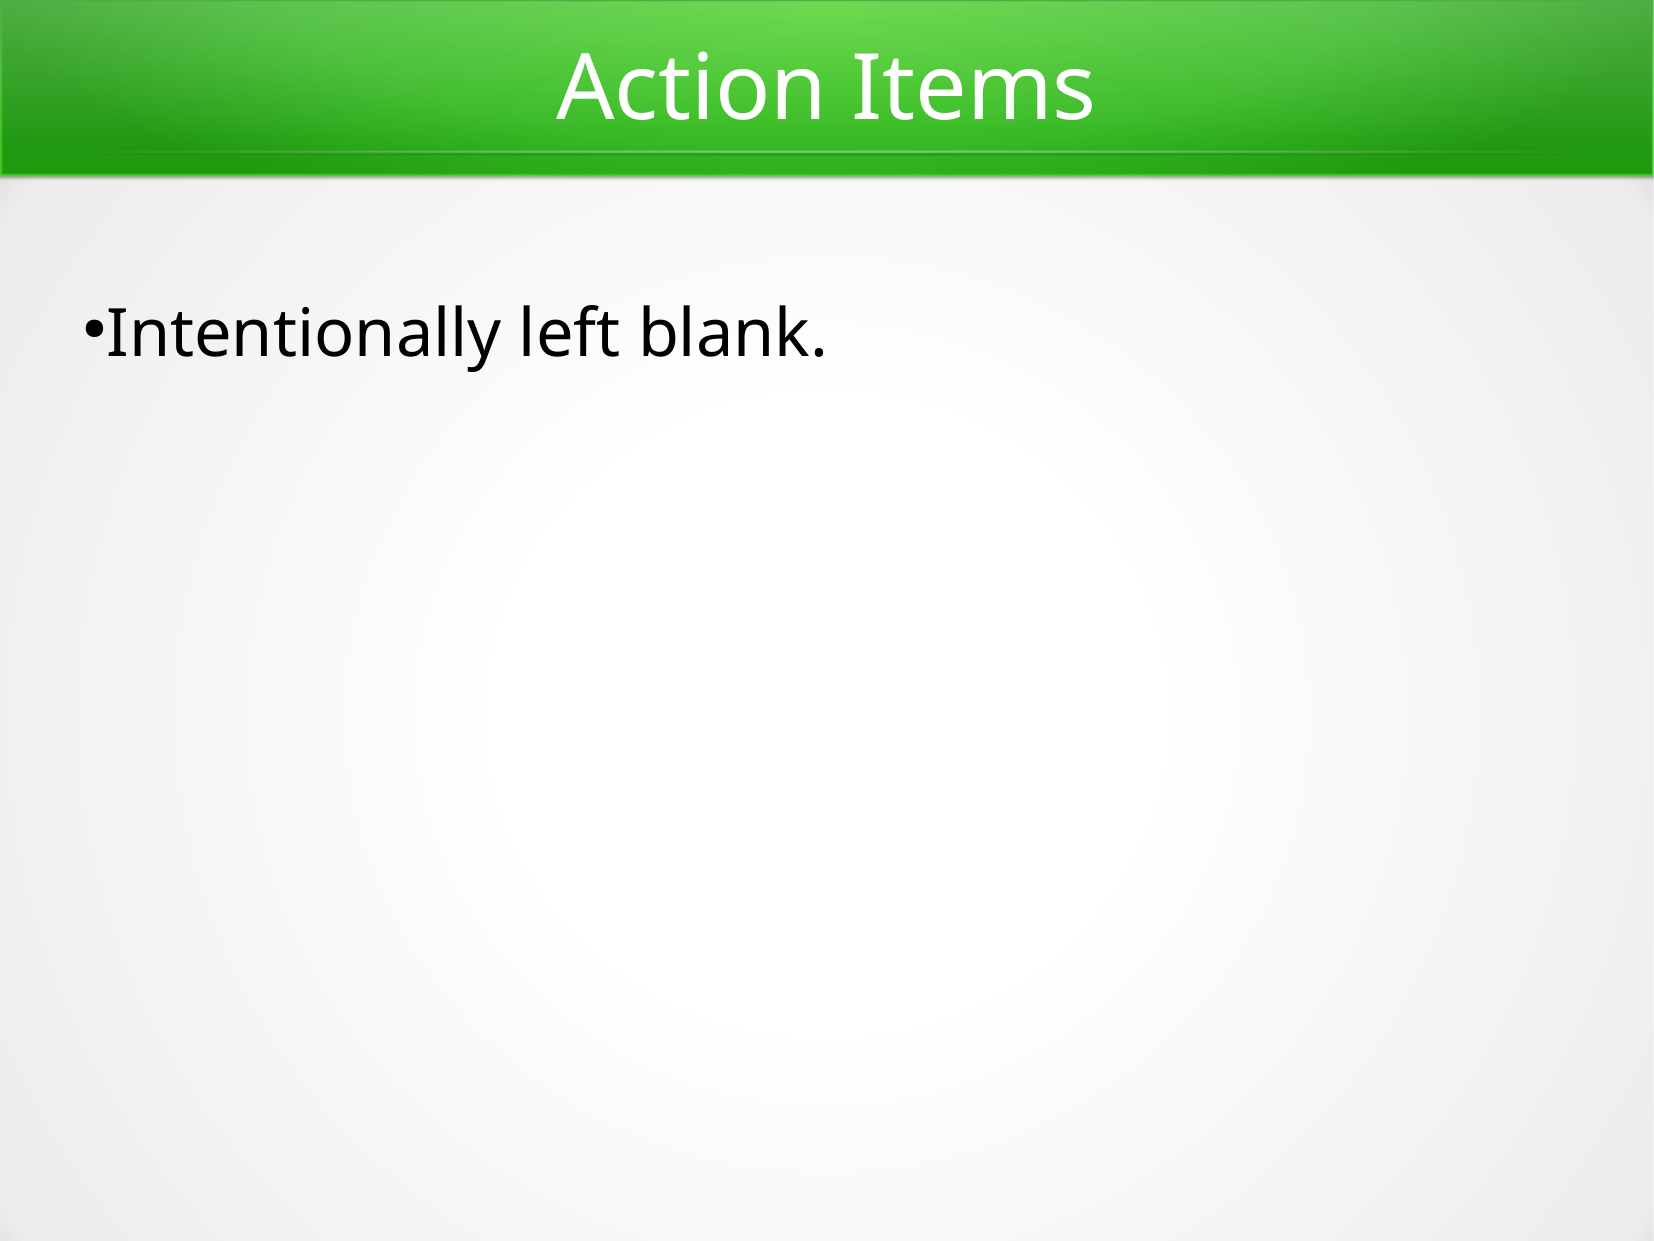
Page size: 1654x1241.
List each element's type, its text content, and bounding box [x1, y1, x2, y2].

list Intentionally left blank. [82, 290, 1501, 1010]
title Action Items [82, 11, 1571, 154]
